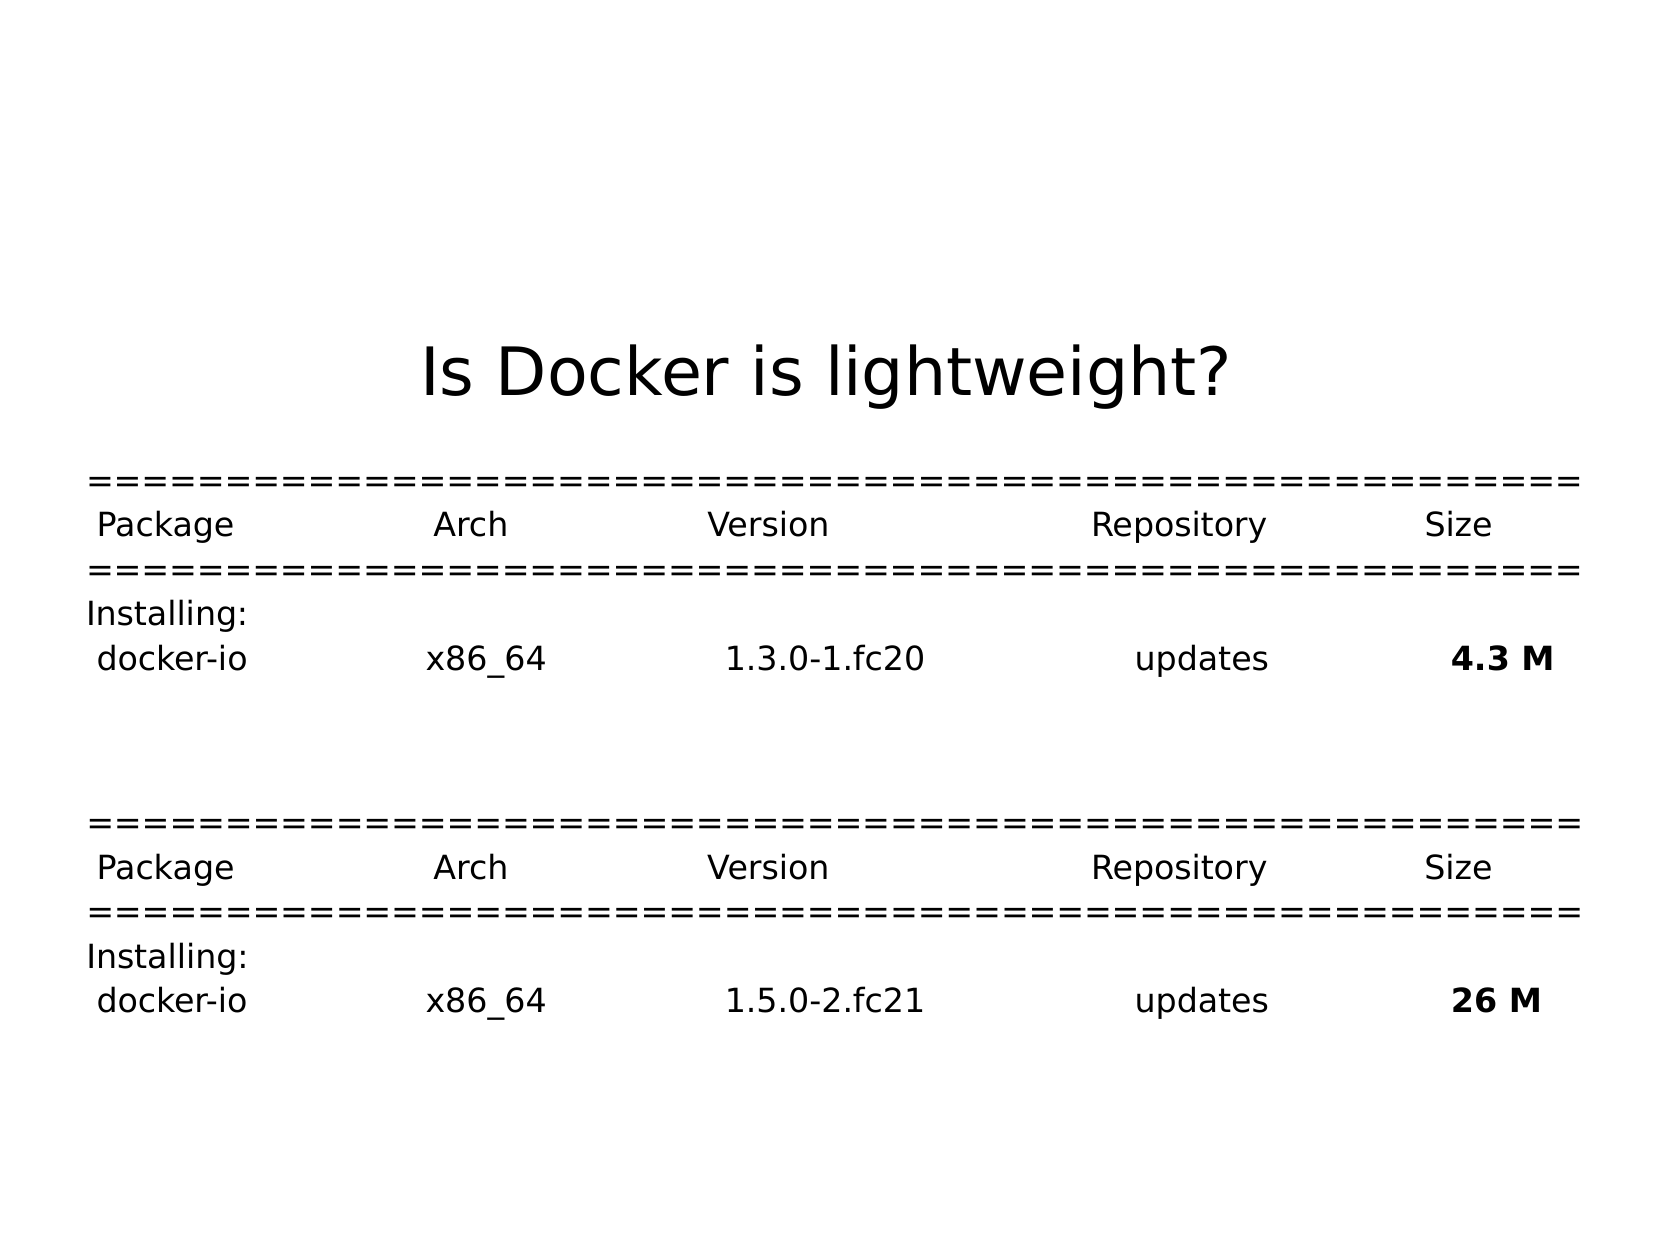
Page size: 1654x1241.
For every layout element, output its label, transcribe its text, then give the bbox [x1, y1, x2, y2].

text_box ====================================================== Package Arch Version Repository Size ====================================================== Installing: docker-io x86_64 1.3.0-1.fc20 updates 4.3 M [71, 453, 1600, 775]
text_box ====================================================== Package Arch Version Repository Size ====================================================== Installing: docker-io x86_64 1.5.0-2.fc21 updates 26 M [71, 796, 1600, 1117]
text_box Is Docker is lightweight? [405, 325, 1249, 631]
